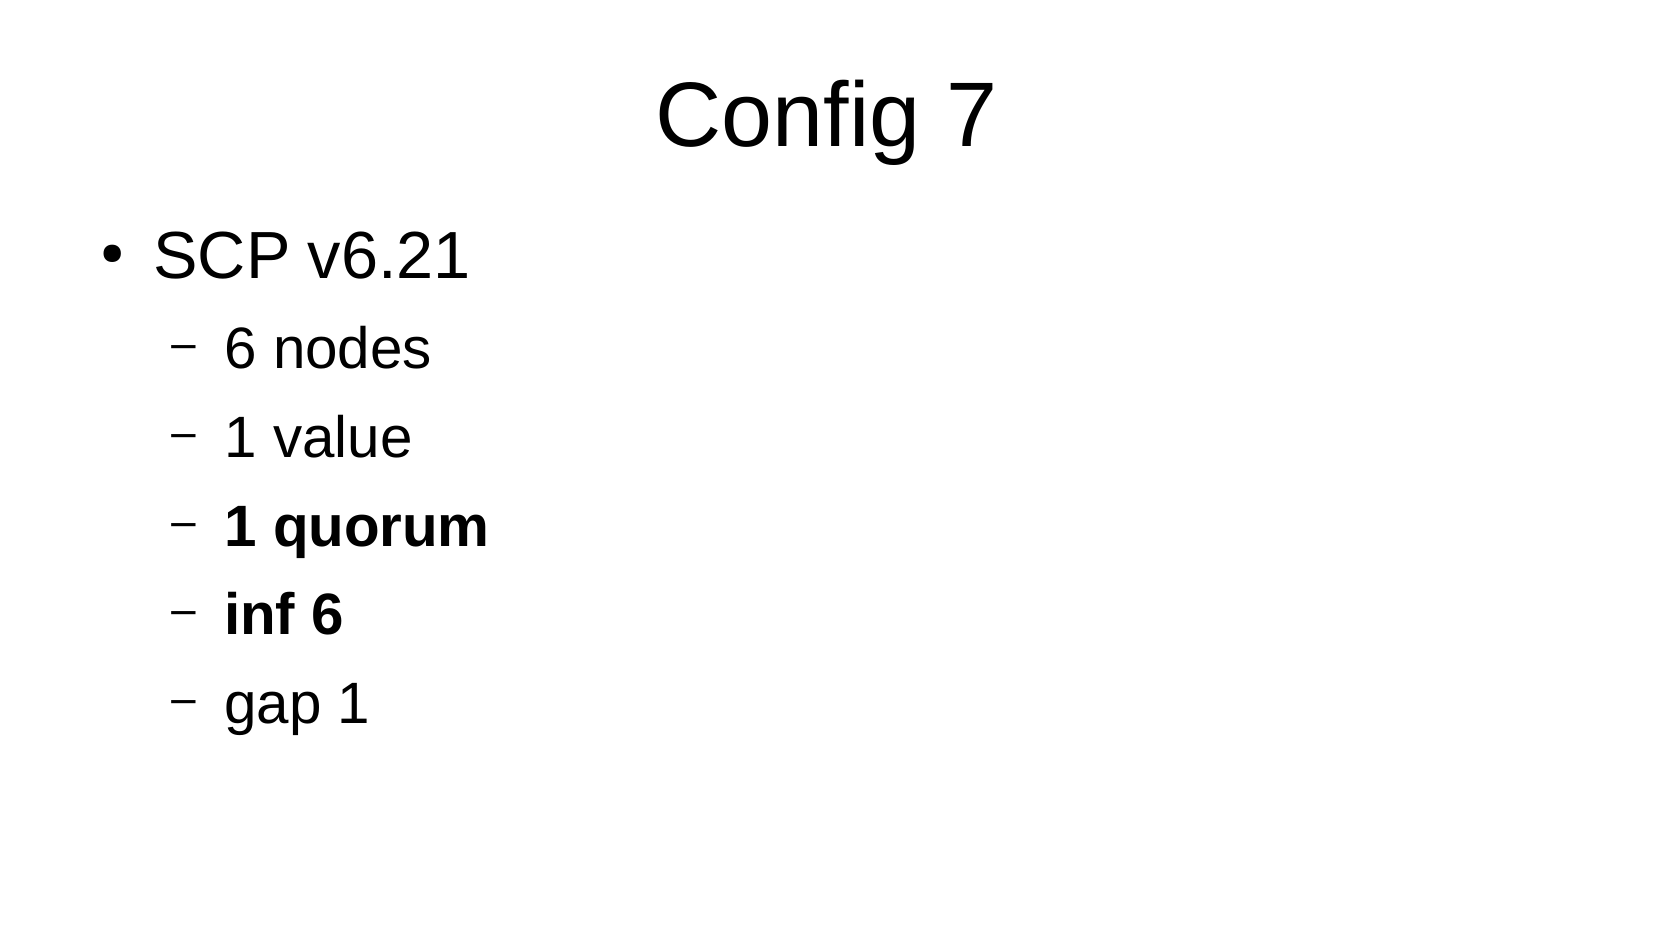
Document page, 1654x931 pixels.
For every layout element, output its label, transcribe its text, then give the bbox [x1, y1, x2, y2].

title Config 7 [82, 37, 1571, 193]
list SCP v6.21 6 nodes 1 value 1 quorum inf 6 gap 1 [82, 217, 1571, 758]
